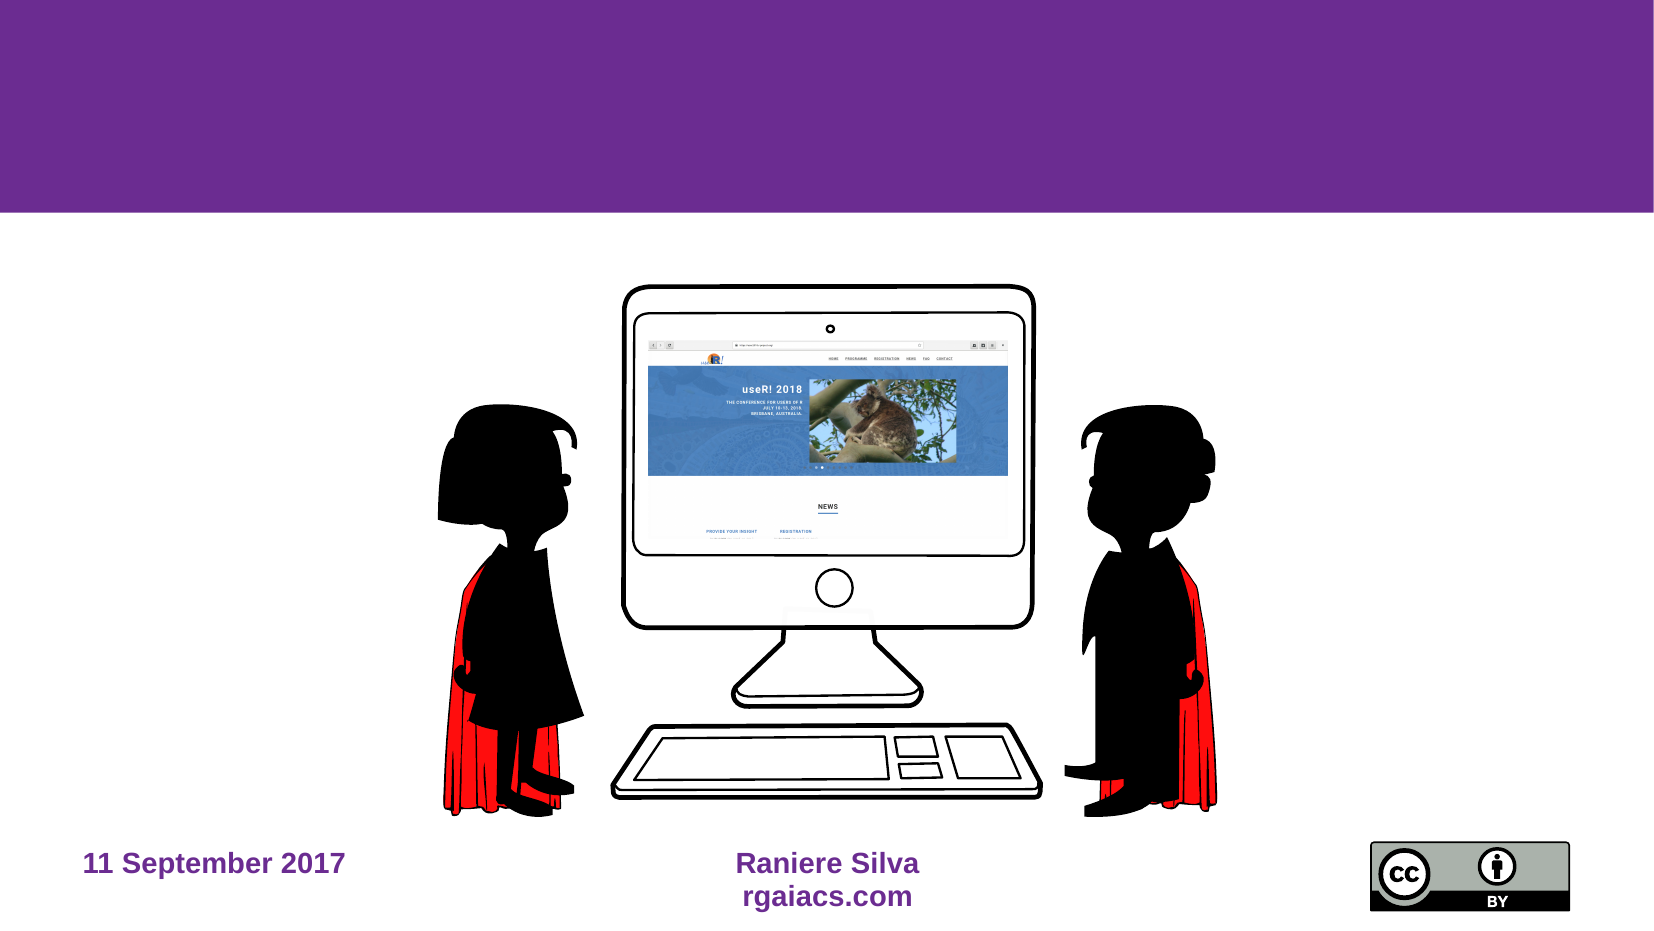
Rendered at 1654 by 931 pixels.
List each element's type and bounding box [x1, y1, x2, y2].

picture [413, 217, 1241, 839]
